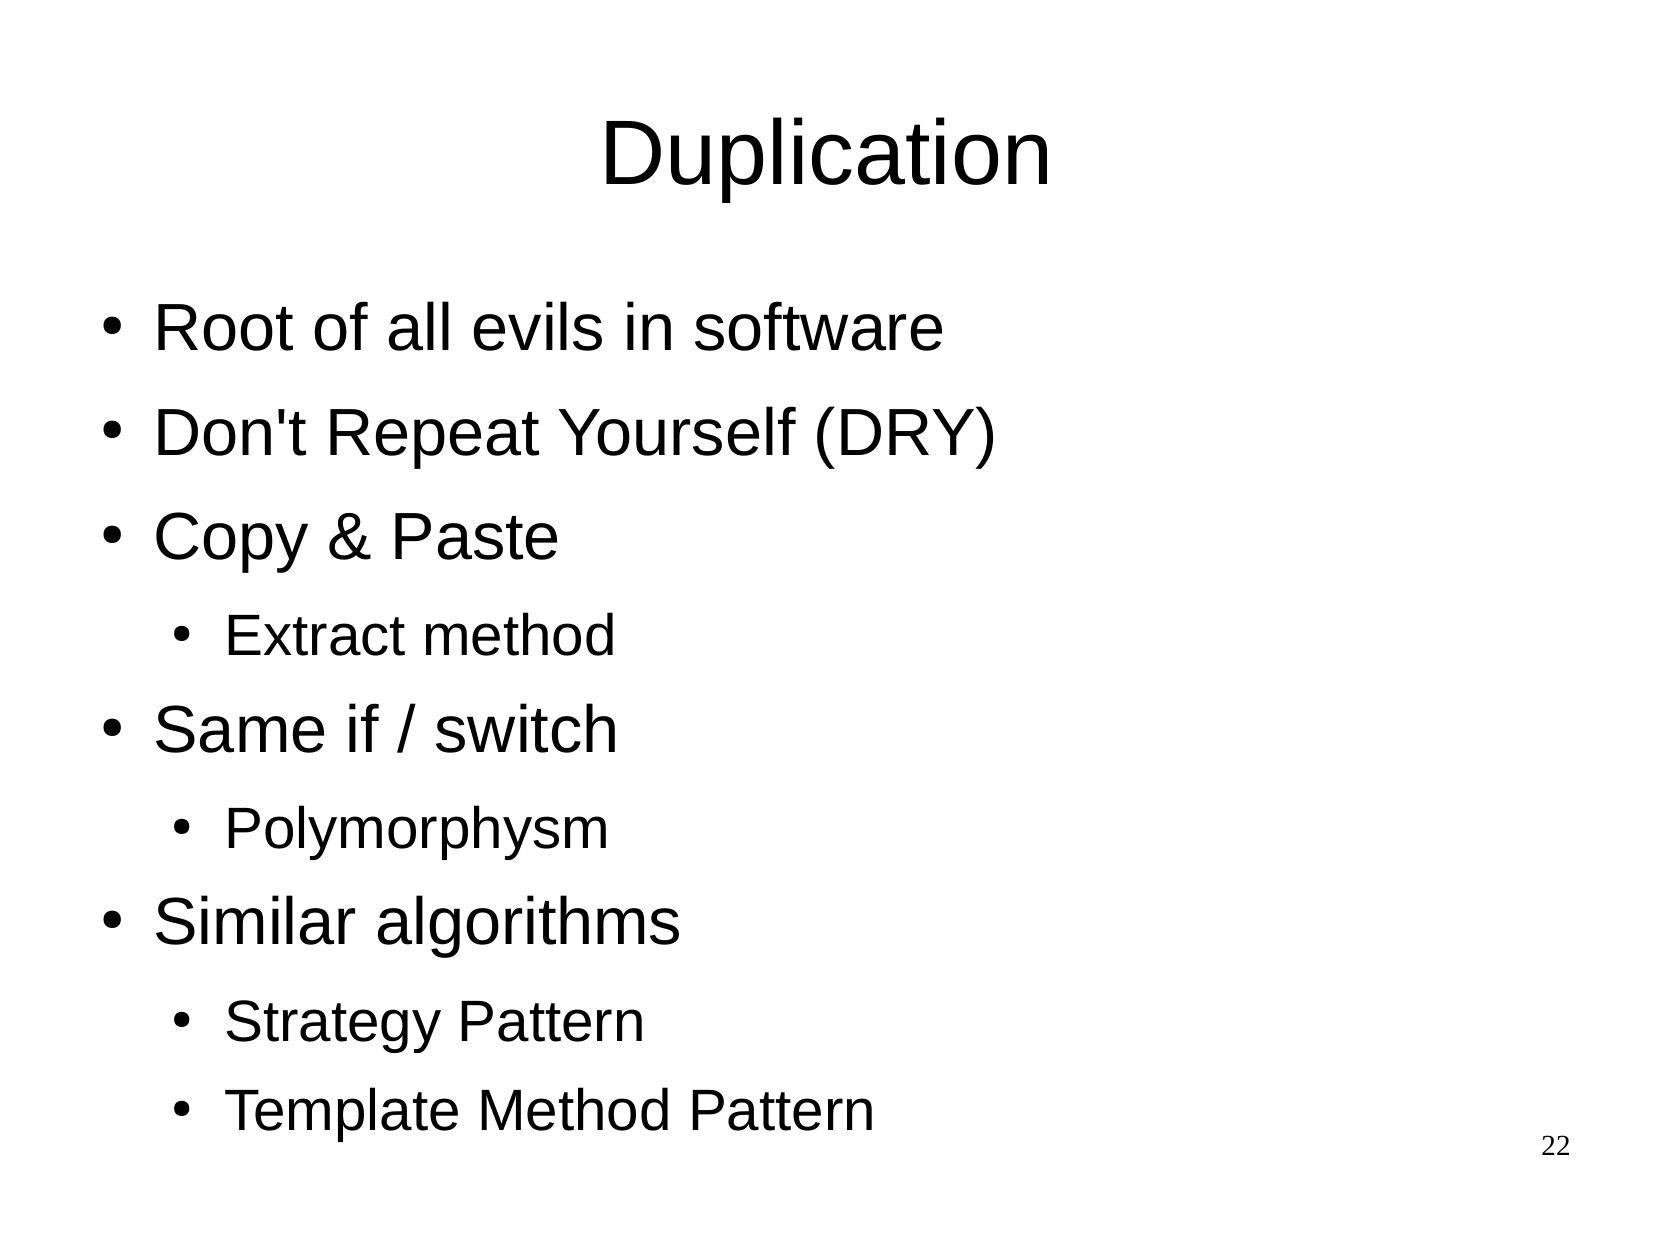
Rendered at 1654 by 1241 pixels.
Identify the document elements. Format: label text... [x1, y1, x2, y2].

list Root of all evils in software Don't Repeat Yourself (DRY) Copy & Paste Extract method Same if / switch Polymorphysm Similar algorithms Strategy Pattern Template Method Pattern [82, 290, 1571, 1142]
title Duplication [82, 49, 1571, 257]
